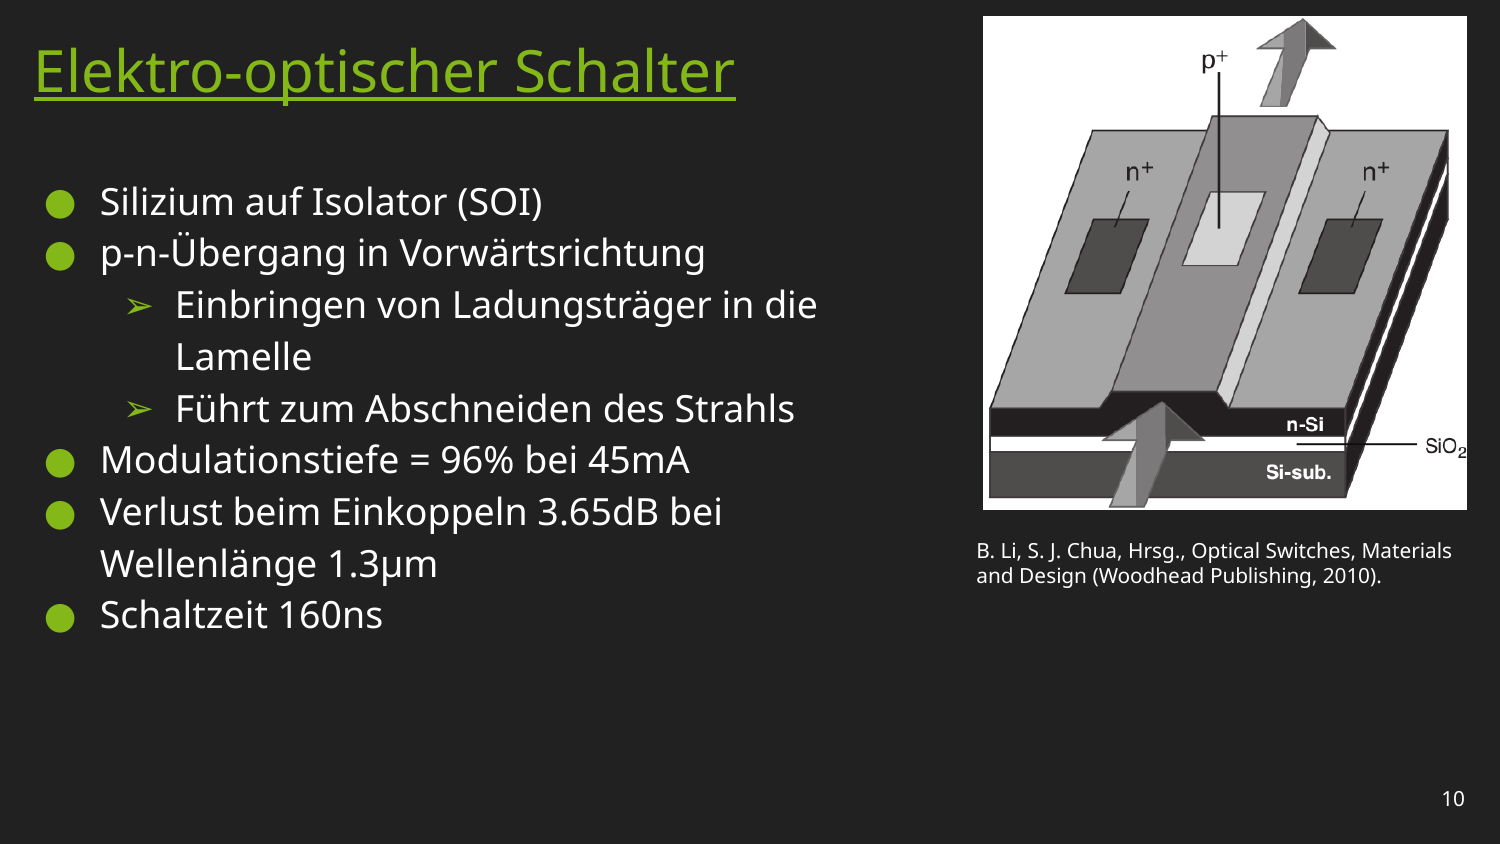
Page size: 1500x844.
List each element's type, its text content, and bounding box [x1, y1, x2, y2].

slide_number <number> [1389, 764, 1480, 830]
text_box B. Li, S. J. Chua, Hrsg., Optical Switches, Materials and Design (Woodhead Publishing, 2010). [961, 522, 1500, 588]
picture [983, 16, 1467, 510]
title Elektro-optischer Schalter [19, 8, 1001, 99]
list Silizium auf Isolator (SOI) p-n-Übergang in Vorwärtsrichtung Einbringen von Ladungsträger in die Lamelle Führt zum Abschneiden des Strahls Modulationstiefe = 96% bei 45mA Verlust beim Einkoppeln 3.65dB bei Wellenlänge 1.3µm Schaltzeit 160ns [9, 155, 962, 717]
